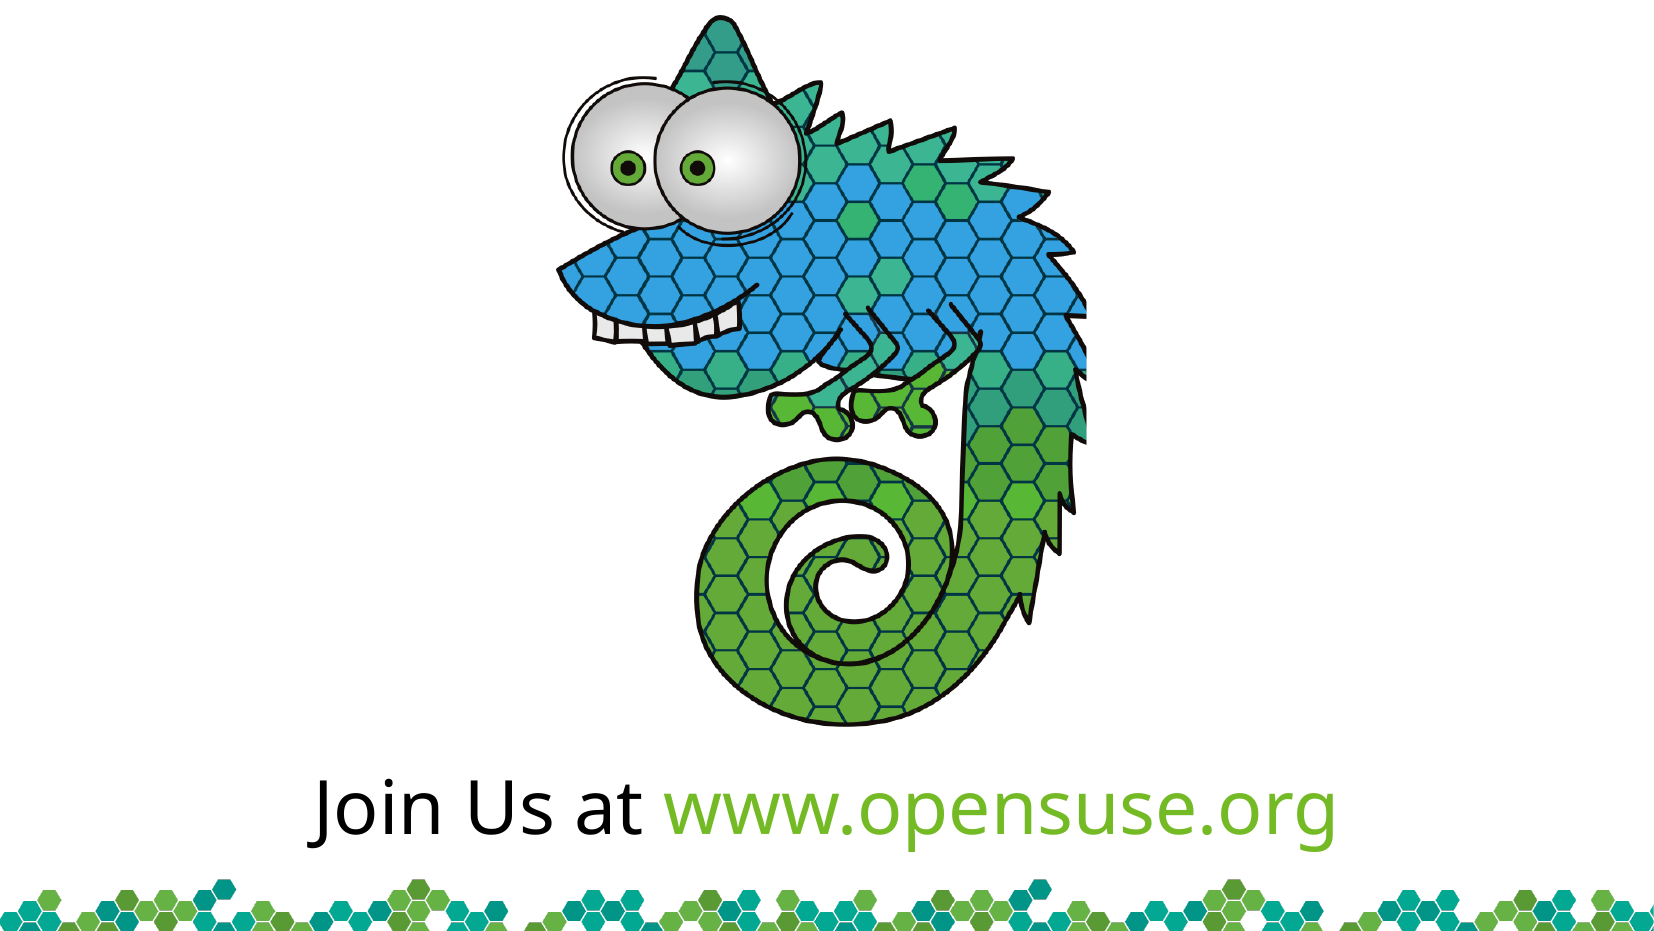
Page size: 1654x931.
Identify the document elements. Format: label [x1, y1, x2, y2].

picture [0, 871, 1654, 931]
picture [556, 15, 1097, 727]
